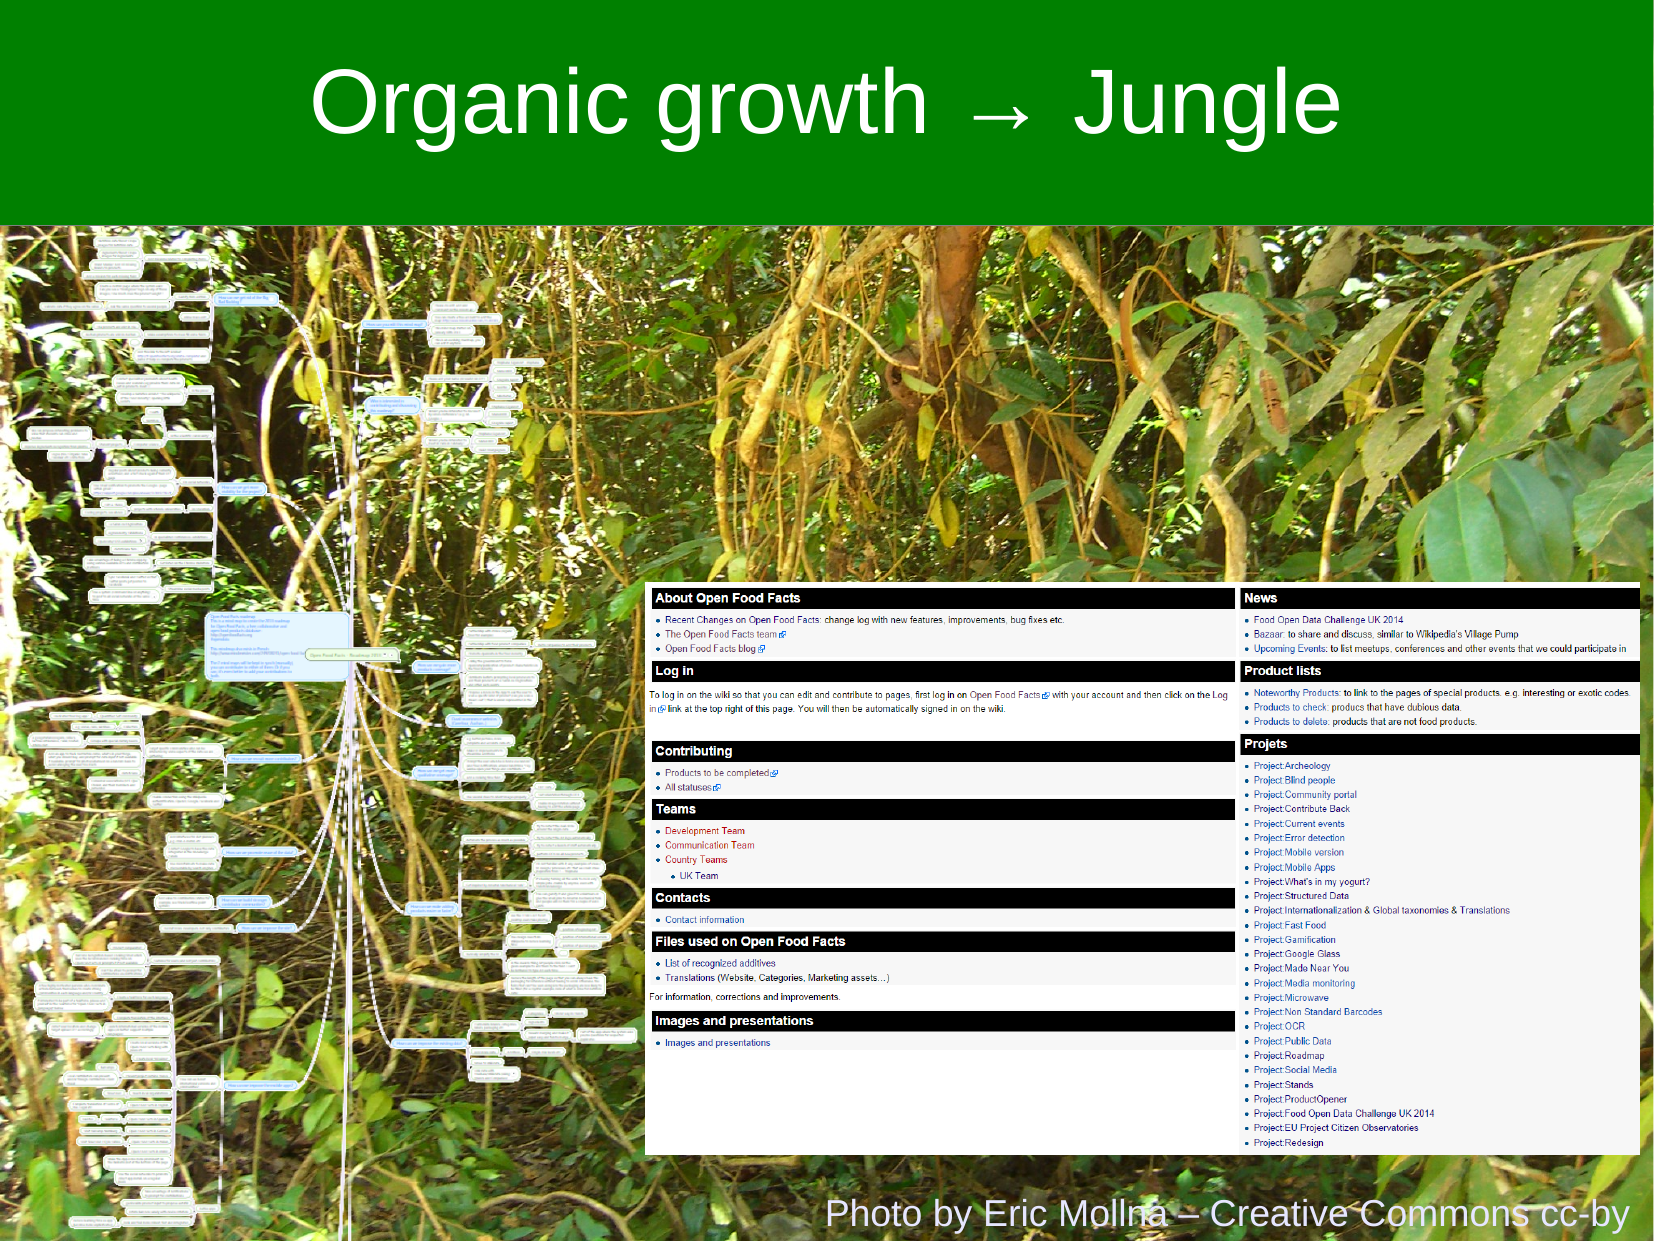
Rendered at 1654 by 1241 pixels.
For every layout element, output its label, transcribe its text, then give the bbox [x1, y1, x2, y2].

picture [0, 226, 1654, 1241]
title Organic growth → Jungle [82, 49, 1571, 257]
text_box [0, 0, 1654, 226]
text_box Photo by Eric Mollna – Creative Commons cc-by [810, 1185, 1654, 1241]
